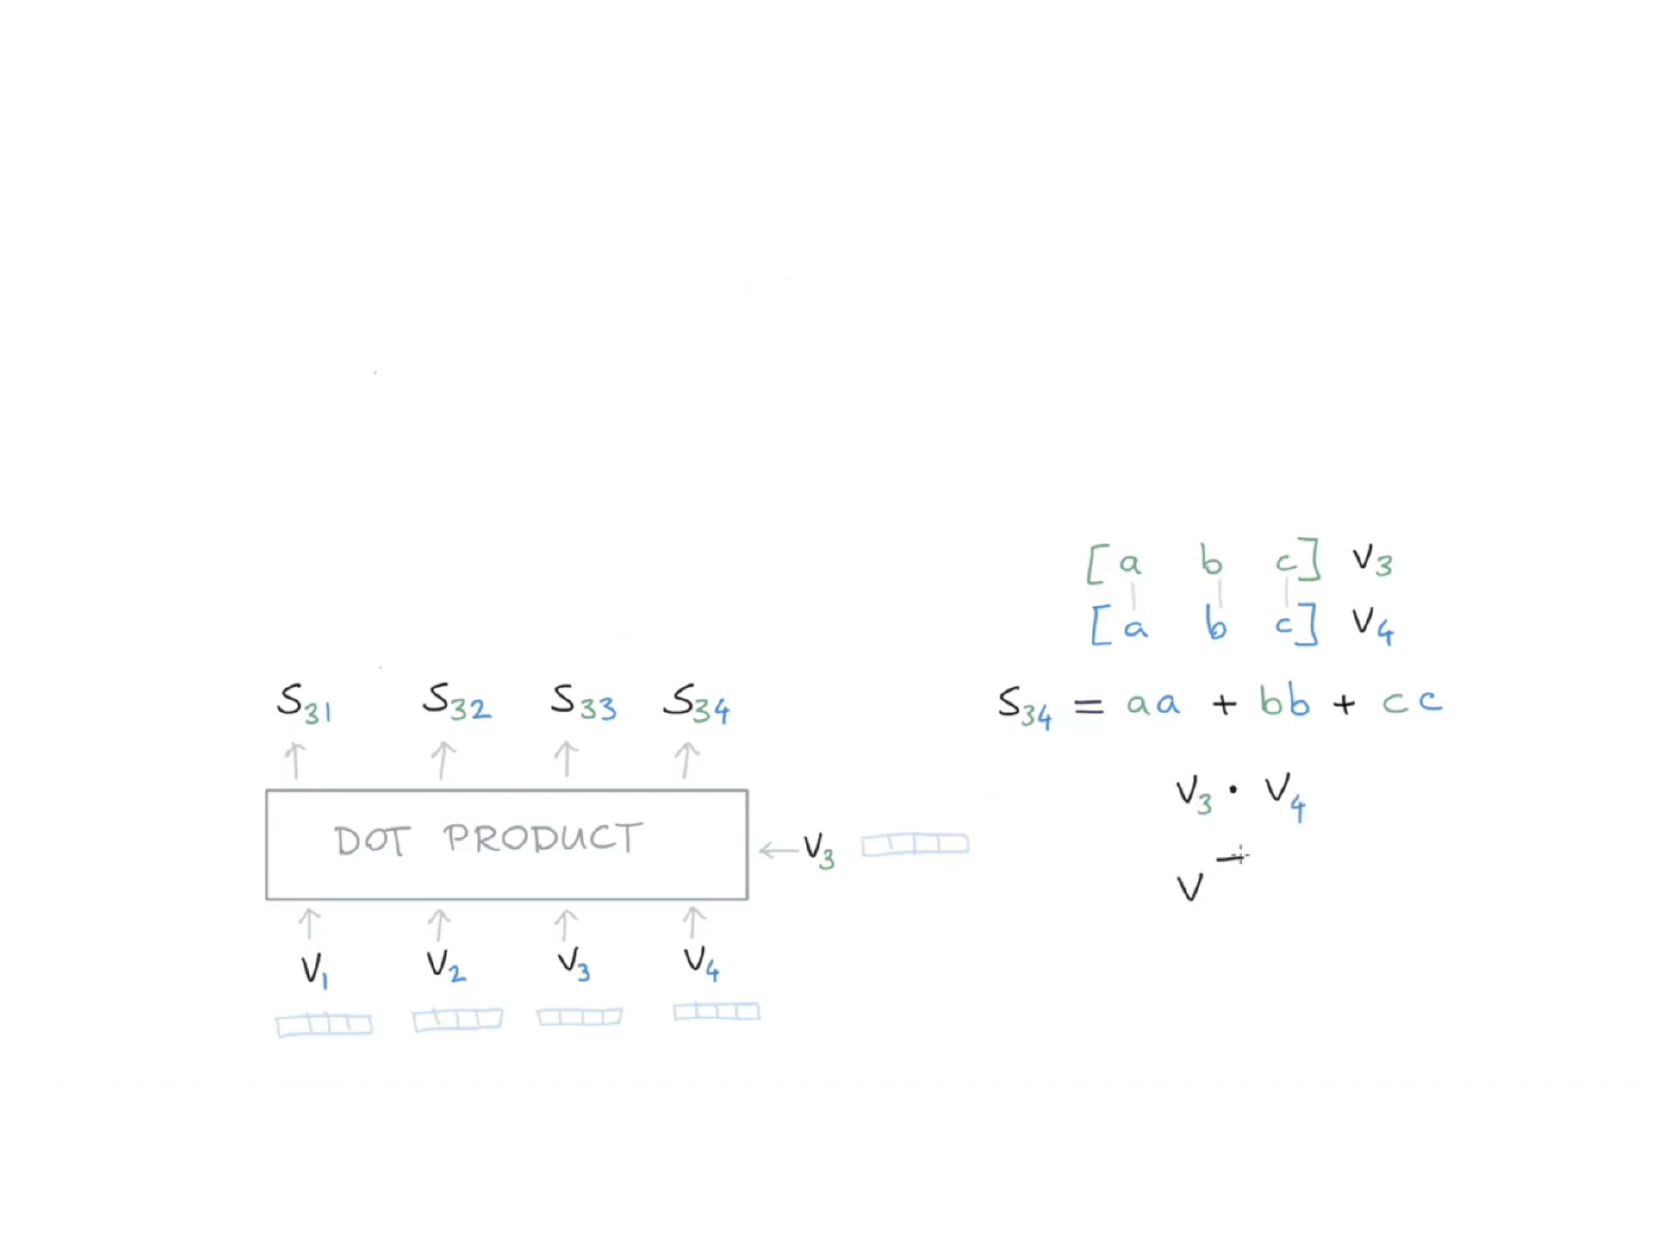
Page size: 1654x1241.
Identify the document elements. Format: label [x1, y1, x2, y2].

picture [11, 150, 1654, 1081]
